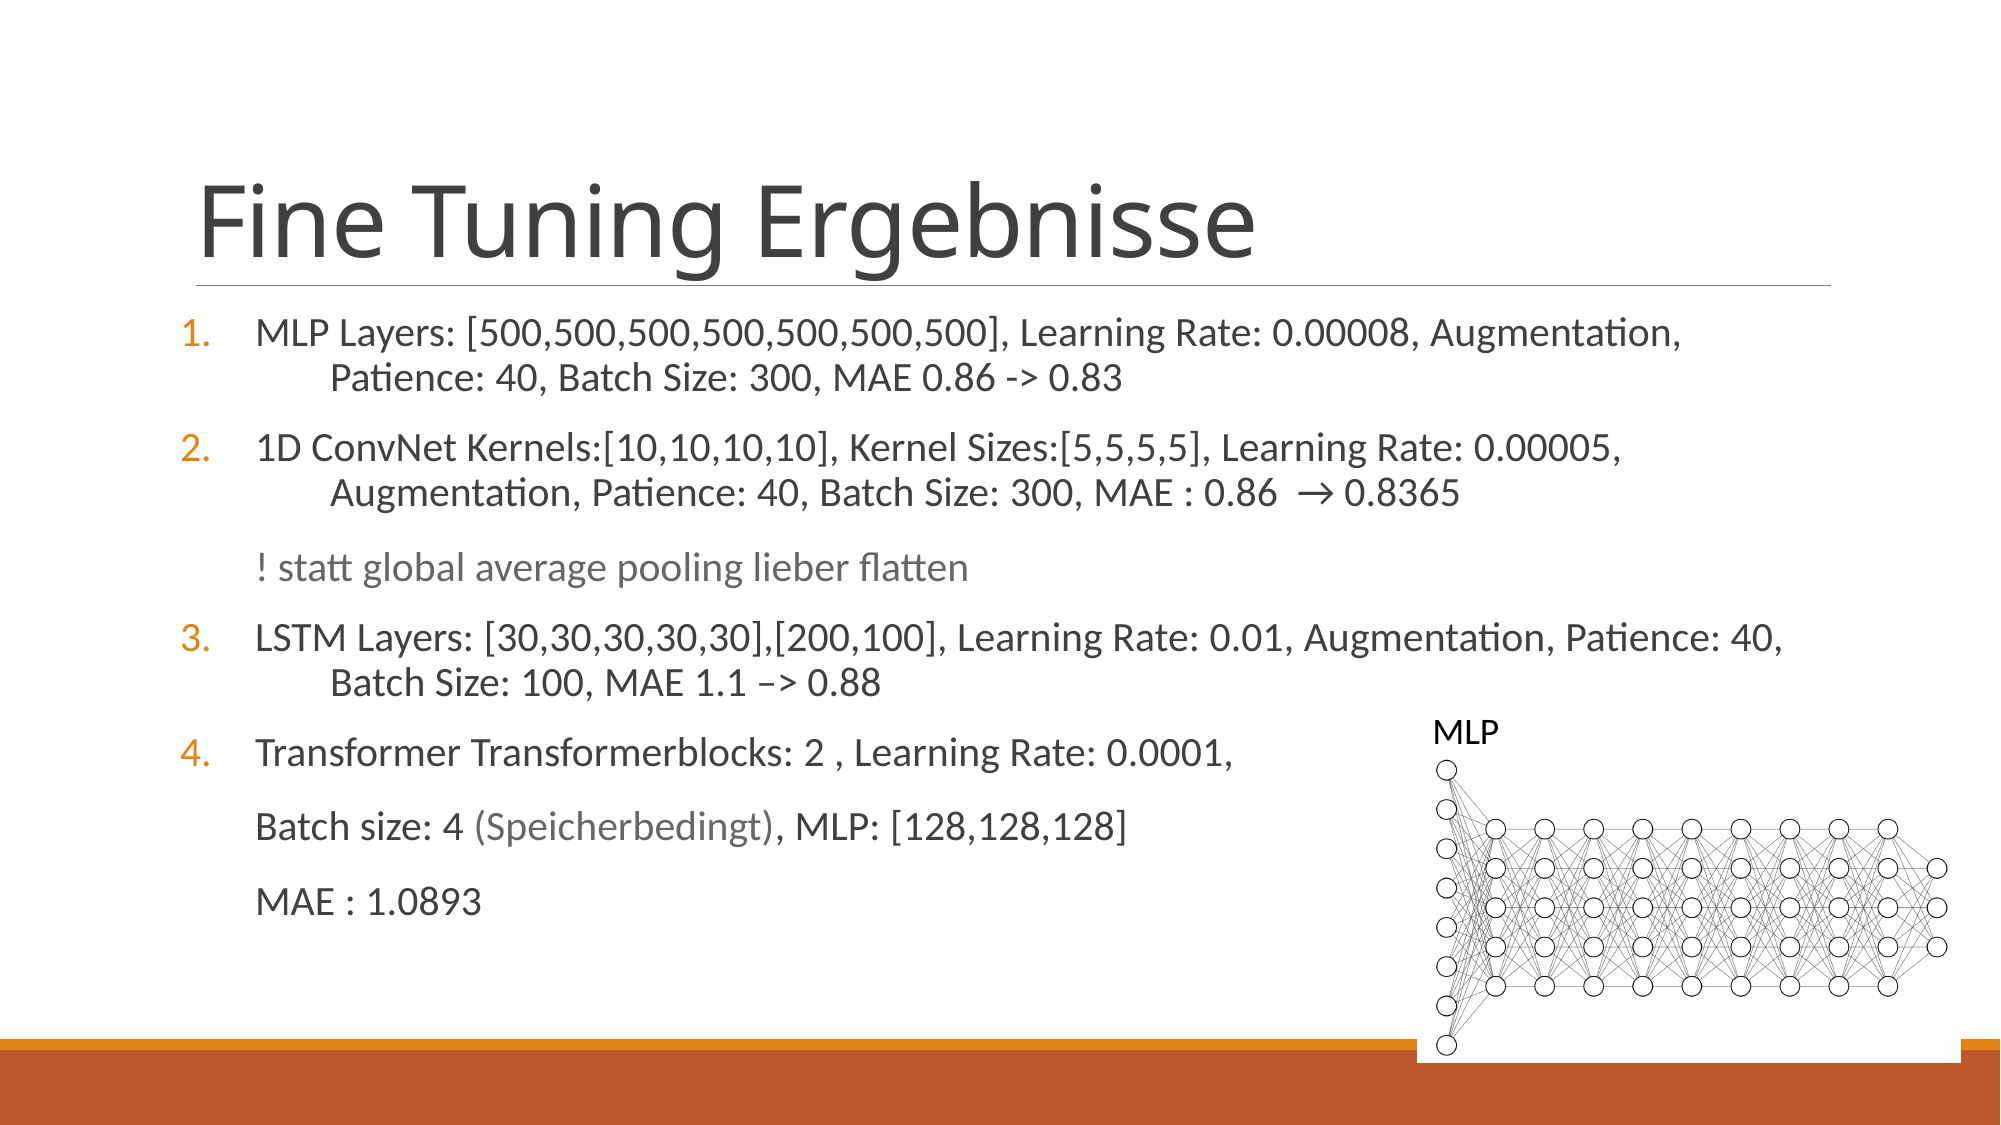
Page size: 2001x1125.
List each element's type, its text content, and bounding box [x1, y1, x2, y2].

title Fine Tuning Ergebnisse [180, 47, 1831, 286]
picture [1417, 742, 1961, 1063]
list MLP Layers: [500,500,500,500,500,500,500], Learning Rate: 0.00008, Augmentation, Patience: 40, Batch Size: 300, MAE 0.86 -> 0.83 1D ConvNet Kernels:[10,10,10,10], Kernel Sizes:[5,5,5,5], Learning Rate: 0.00005, Augmentation, Patience: 40, Batch Size: 300, MAE : 0.86 → 0.8365 ! statt global average pooling lieber flatten LSTM Layers: [30,30,30,30,30],[200,100], Learning Rate: 0.01, Augmentation, Patience: 40, Batch Size: 100, MAE 1.1 –> 0.88 Transformer Transformerblocks: 2 , Learning Rate: 0.0001, Batch size: 4 (Speicherbedingt), MLP: [128,128,128] MAE : 1.0893 [180, 302, 1831, 963]
text_box MLP [1417, 708, 1536, 814]
